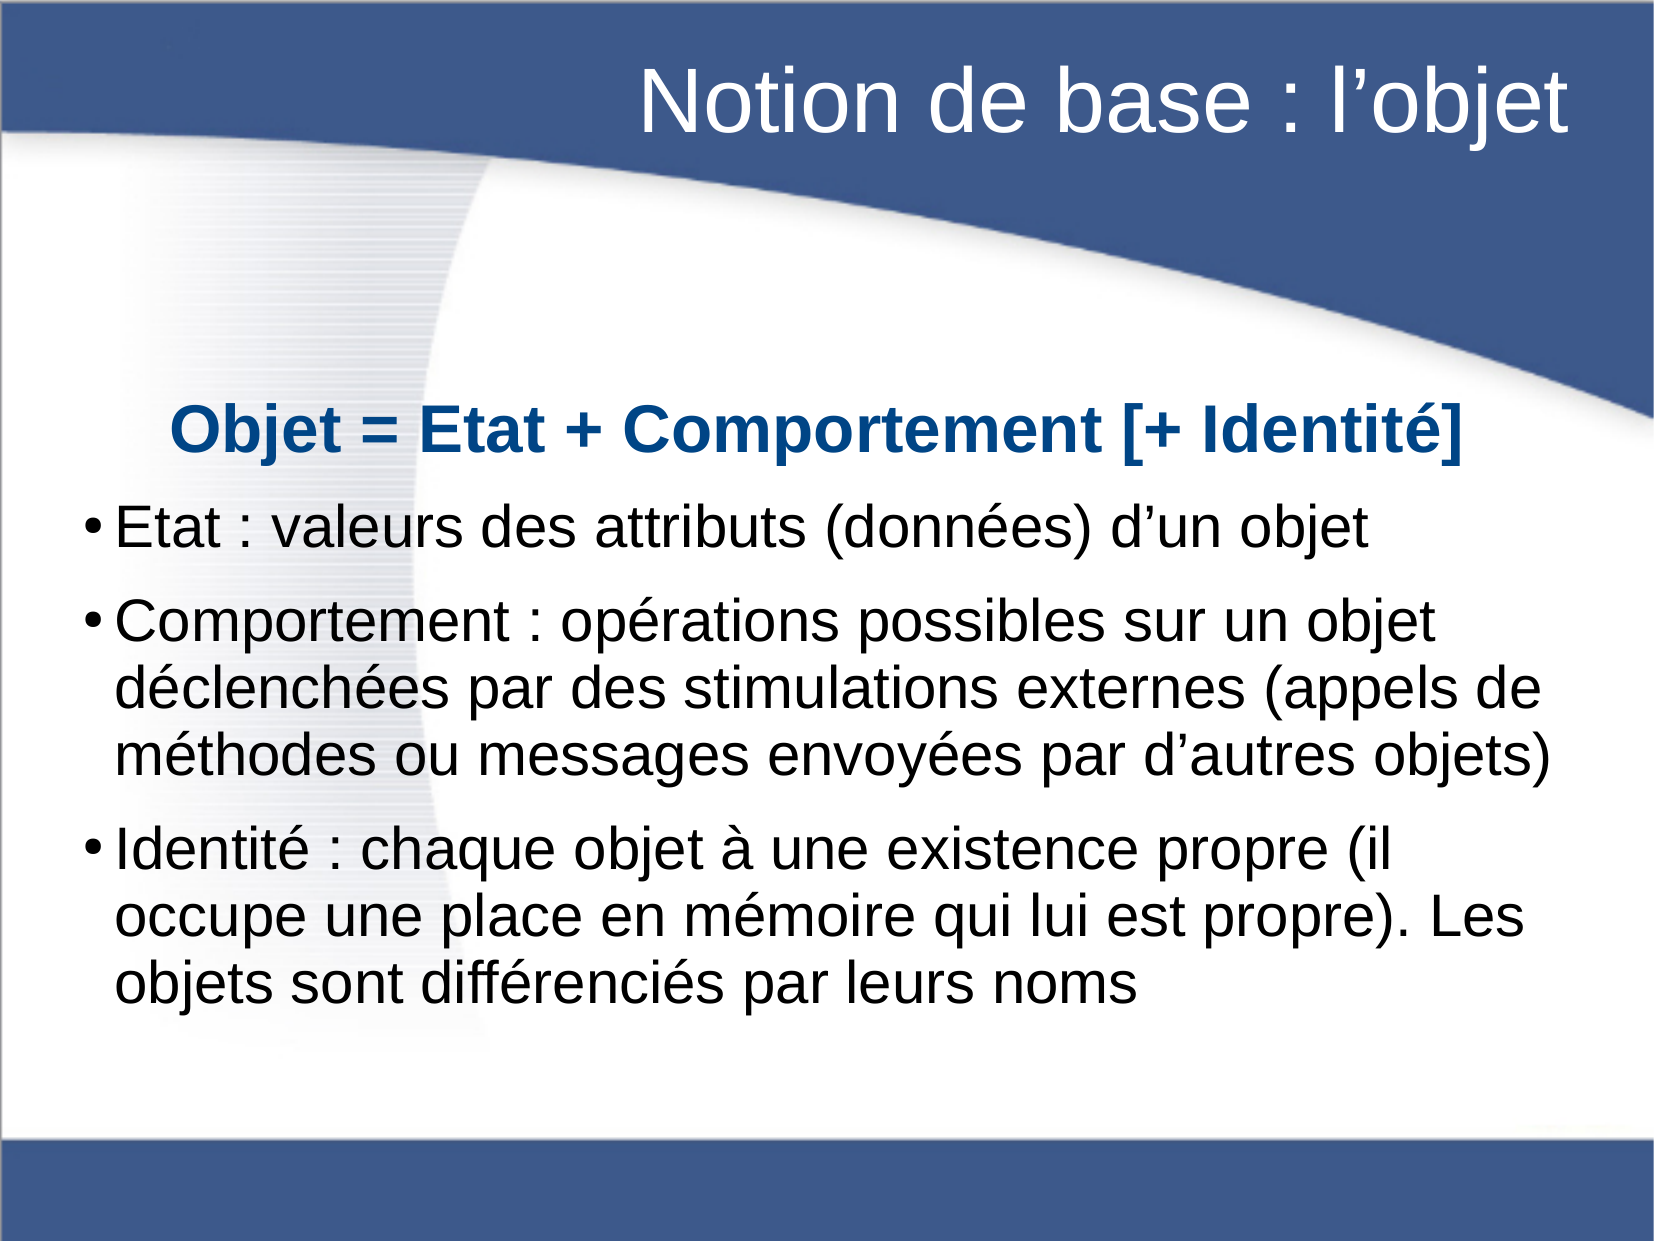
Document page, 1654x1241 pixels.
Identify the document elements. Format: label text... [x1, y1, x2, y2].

picture [0, 0, 1654, 1241]
title Notion de base : l’objet [82, 49, 1571, 257]
list Objet = Etat + Comportement [+ Identité] Etat : valeurs des attributs (données) d’un objet Comportement : opérations possibles sur un objet déclenchées par des stimulations externes (appels de méthodes ou messages envoyées par d’autres objets) Identité : chaque objet à une existence propre (il occupe une place en mémoire qui lui est propre). Les objets sont différenciés par leurs noms [82, 290, 1571, 1087]
